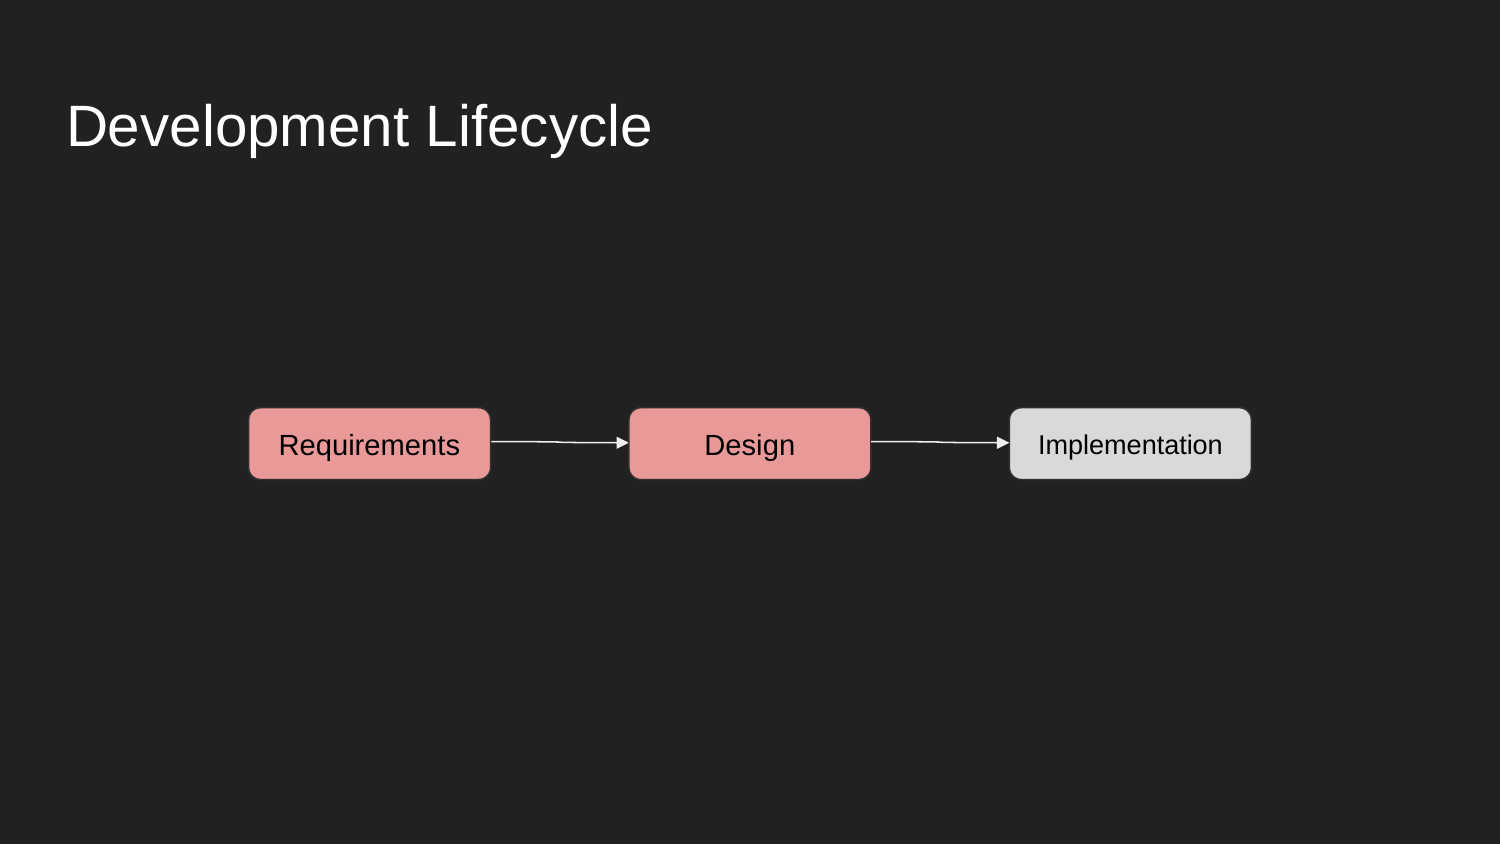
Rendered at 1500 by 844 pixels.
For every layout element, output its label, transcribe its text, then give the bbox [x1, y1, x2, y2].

text_box Design [628, 407, 872, 480]
text_box Requirements [248, 407, 491, 480]
title Development Lifecycle [51, 72, 1449, 167]
text_box Implementation [1009, 407, 1252, 480]
